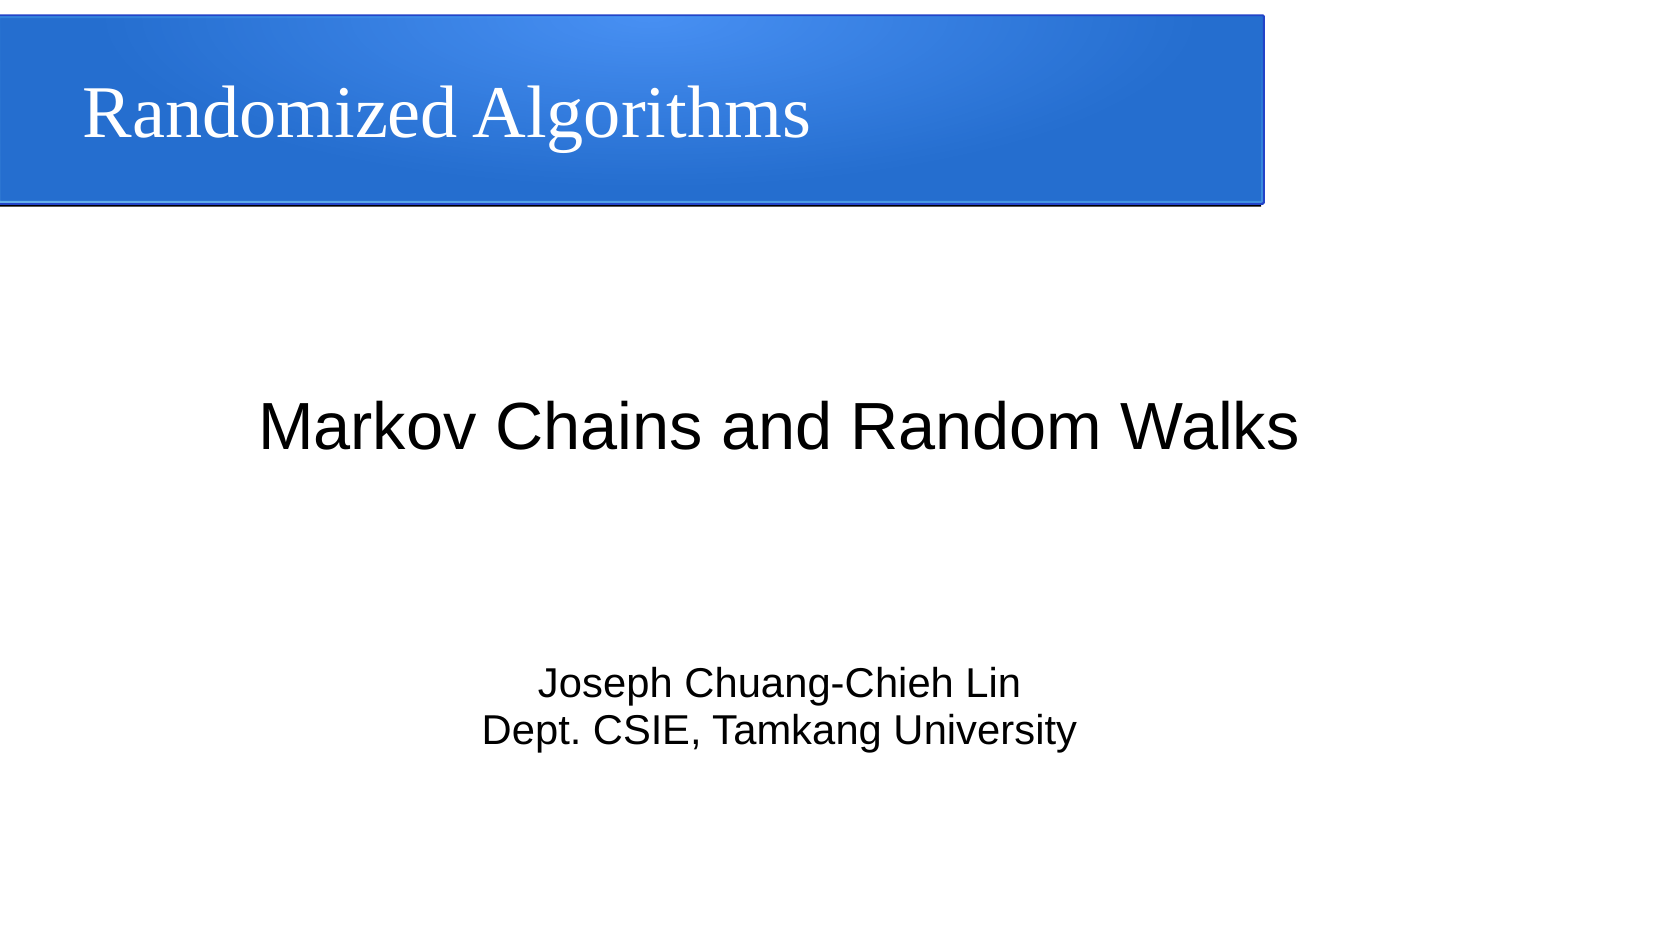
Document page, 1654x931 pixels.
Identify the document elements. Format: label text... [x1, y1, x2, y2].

subtitle Markov Chains and Random Walks Joseph Chuang-Chieh Lin Dept. CSIE, Tamkang University [35, 224, 1524, 815]
title Randomized Algorithms [82, 35, 1235, 189]
